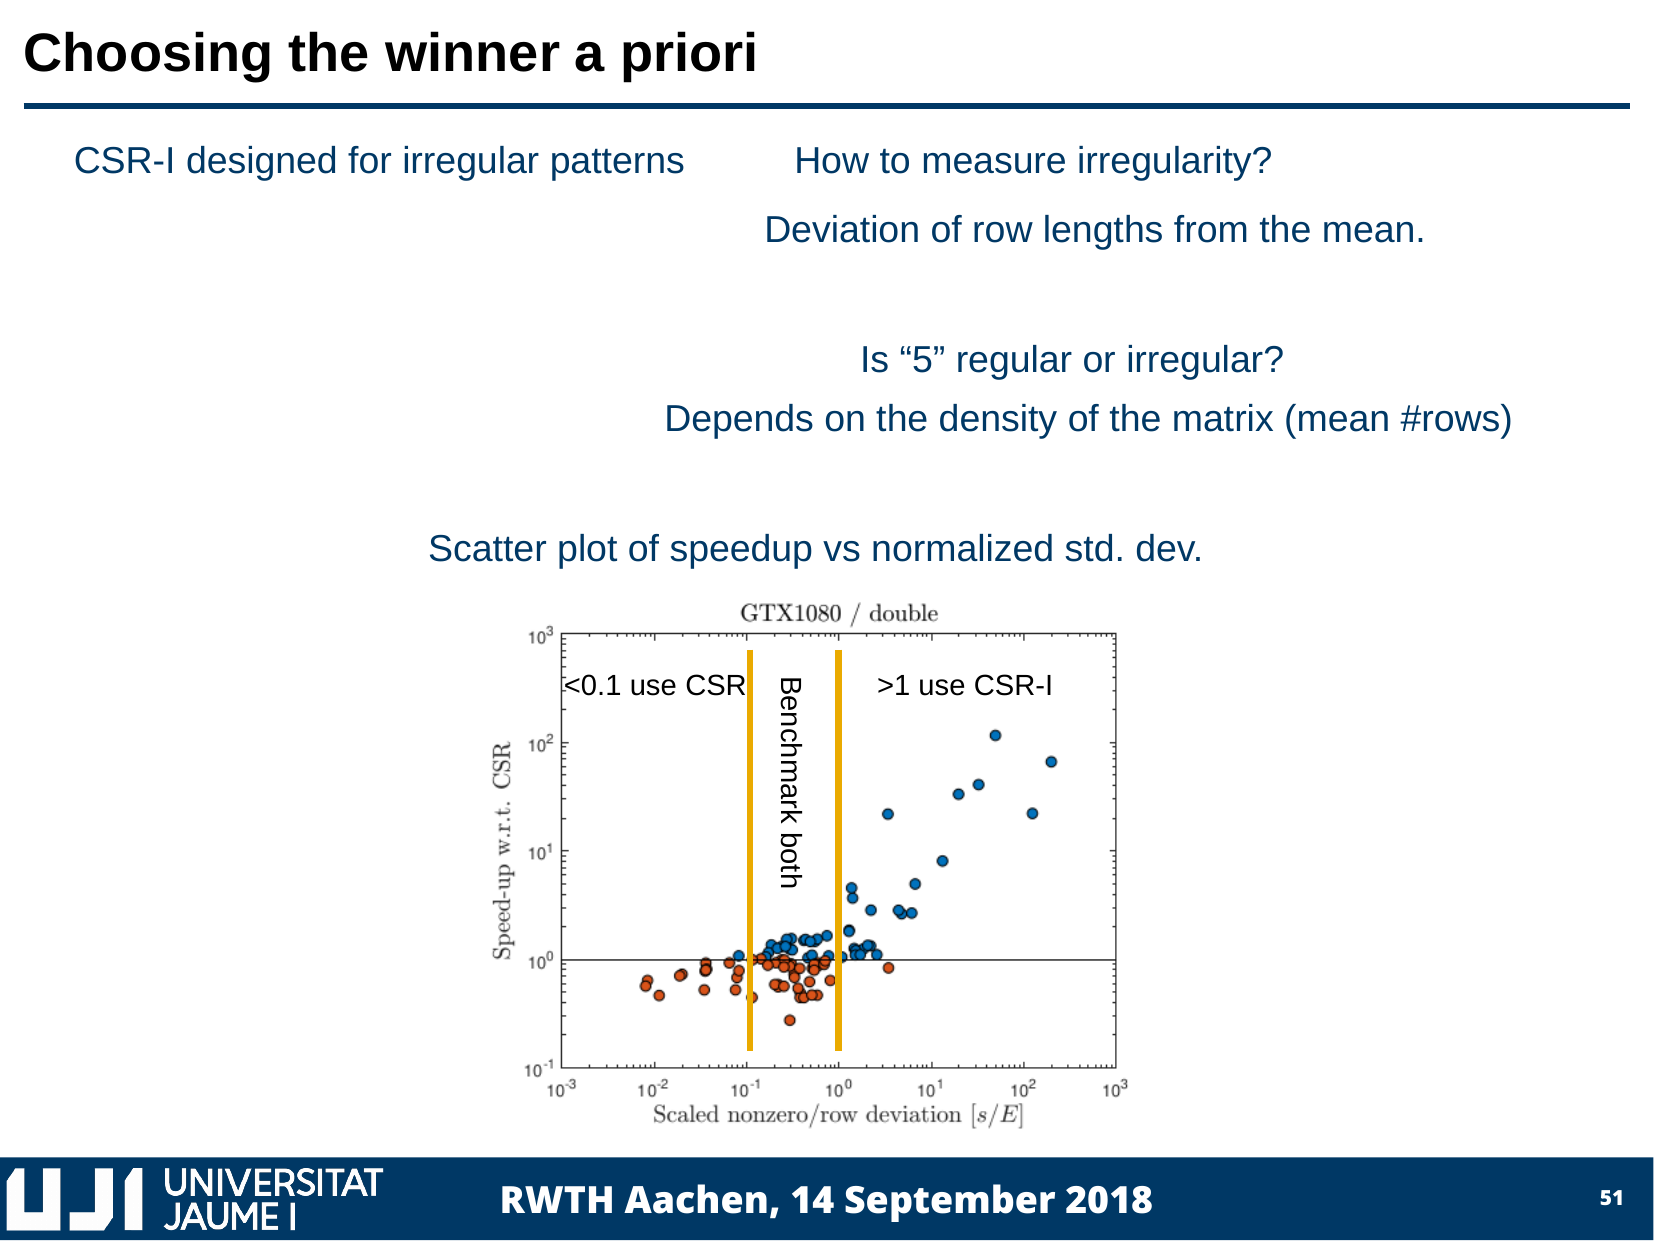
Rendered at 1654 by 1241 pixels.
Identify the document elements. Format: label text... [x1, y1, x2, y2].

picture [472, 585, 1146, 1146]
text_box Depends on the density of the matrix (mean #rows) [649, 389, 1530, 447]
text_box <0.1 use CSR [549, 661, 762, 710]
picture [0, 1158, 390, 1241]
text_box >1 use CSR-I [862, 661, 1069, 710]
text_box Is “5” regular or irregular? [845, 330, 1300, 388]
text_box Scatter plot of speedup vs normalized std. dev. [413, 519, 1244, 577]
text_box Benchmark both [767, 661, 815, 910]
text_box CSR-I designed for irregular patterns [59, 132, 702, 190]
text_box Deviation of row lengths from the mean. [749, 200, 1442, 258]
title Choosing the winner a priori [23, 0, 1630, 107]
text_box How to measure irregularity? [779, 132, 1289, 190]
